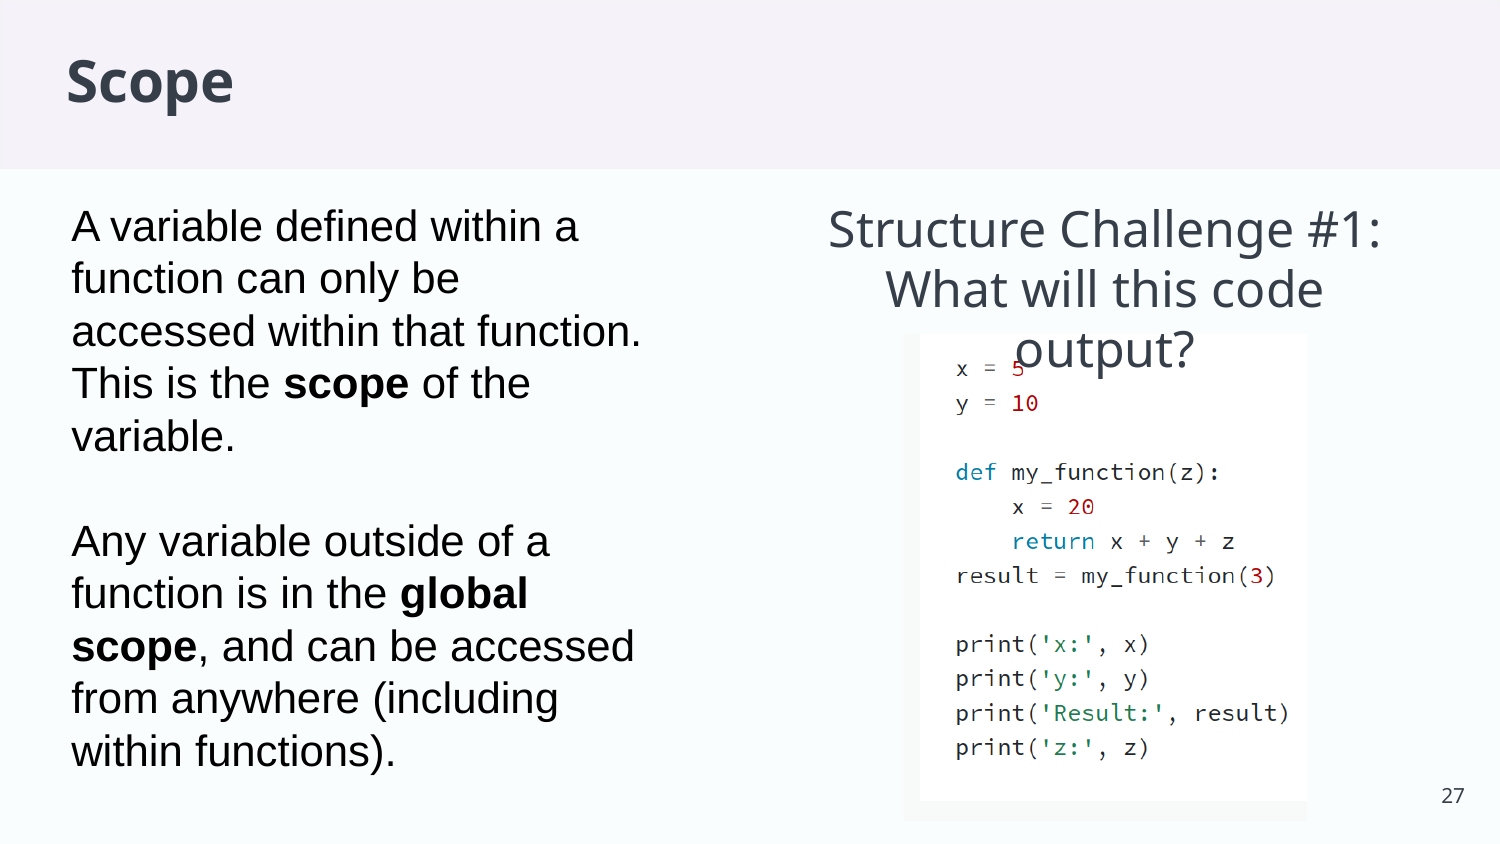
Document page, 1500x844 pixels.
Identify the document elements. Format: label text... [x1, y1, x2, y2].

slide_number <number> [1389, 764, 1480, 830]
text_box Structure Challenge #1: What will this code output? [793, 182, 1418, 393]
text_box A variable defined within a function can only be accessed within that function. This is the scope of the variable. Any variable outside of a function is in the global scope, and can be accessed from anywhere (including within functions). [56, 182, 662, 791]
picture [903, 393, 1308, 821]
title Scope [51, 28, 1390, 141]
